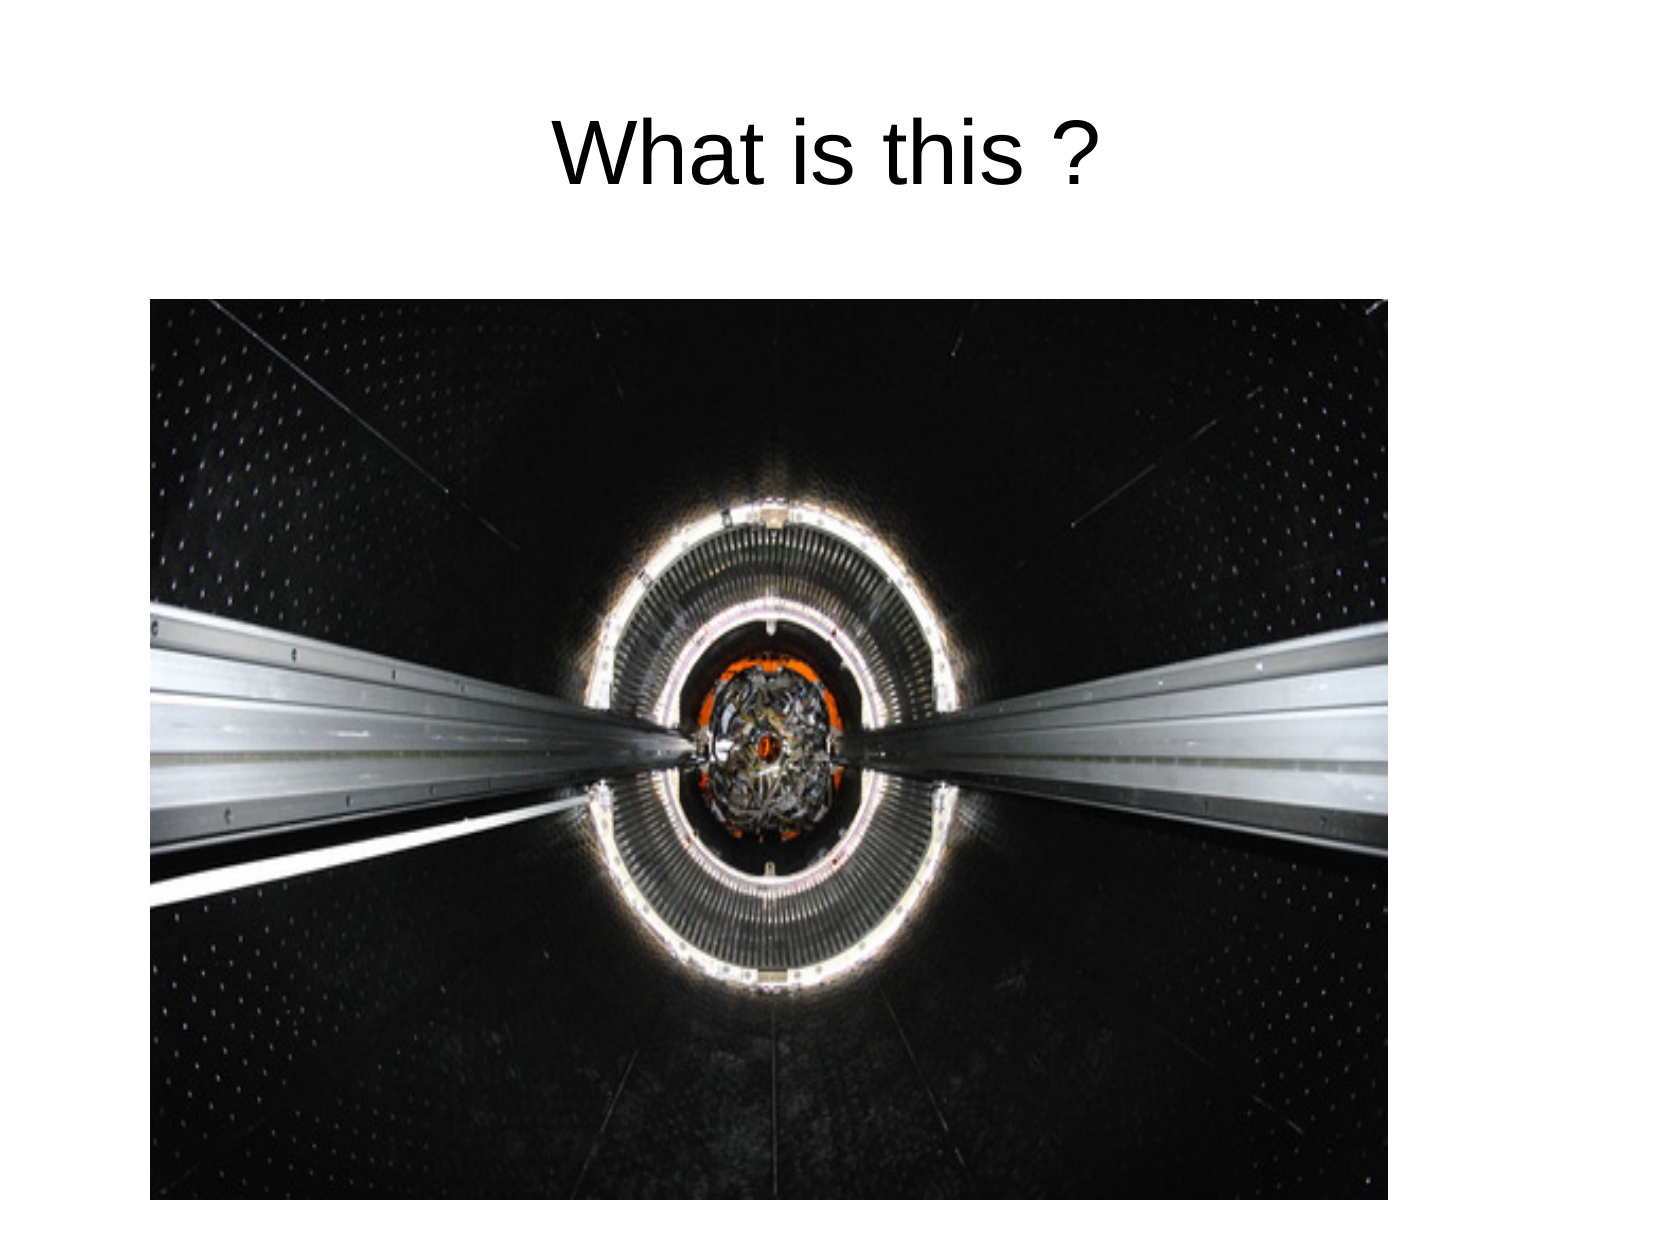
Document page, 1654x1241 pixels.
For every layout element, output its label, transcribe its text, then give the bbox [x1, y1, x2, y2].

title What is this ? [82, 49, 1571, 257]
picture [150, 299, 1388, 1201]
